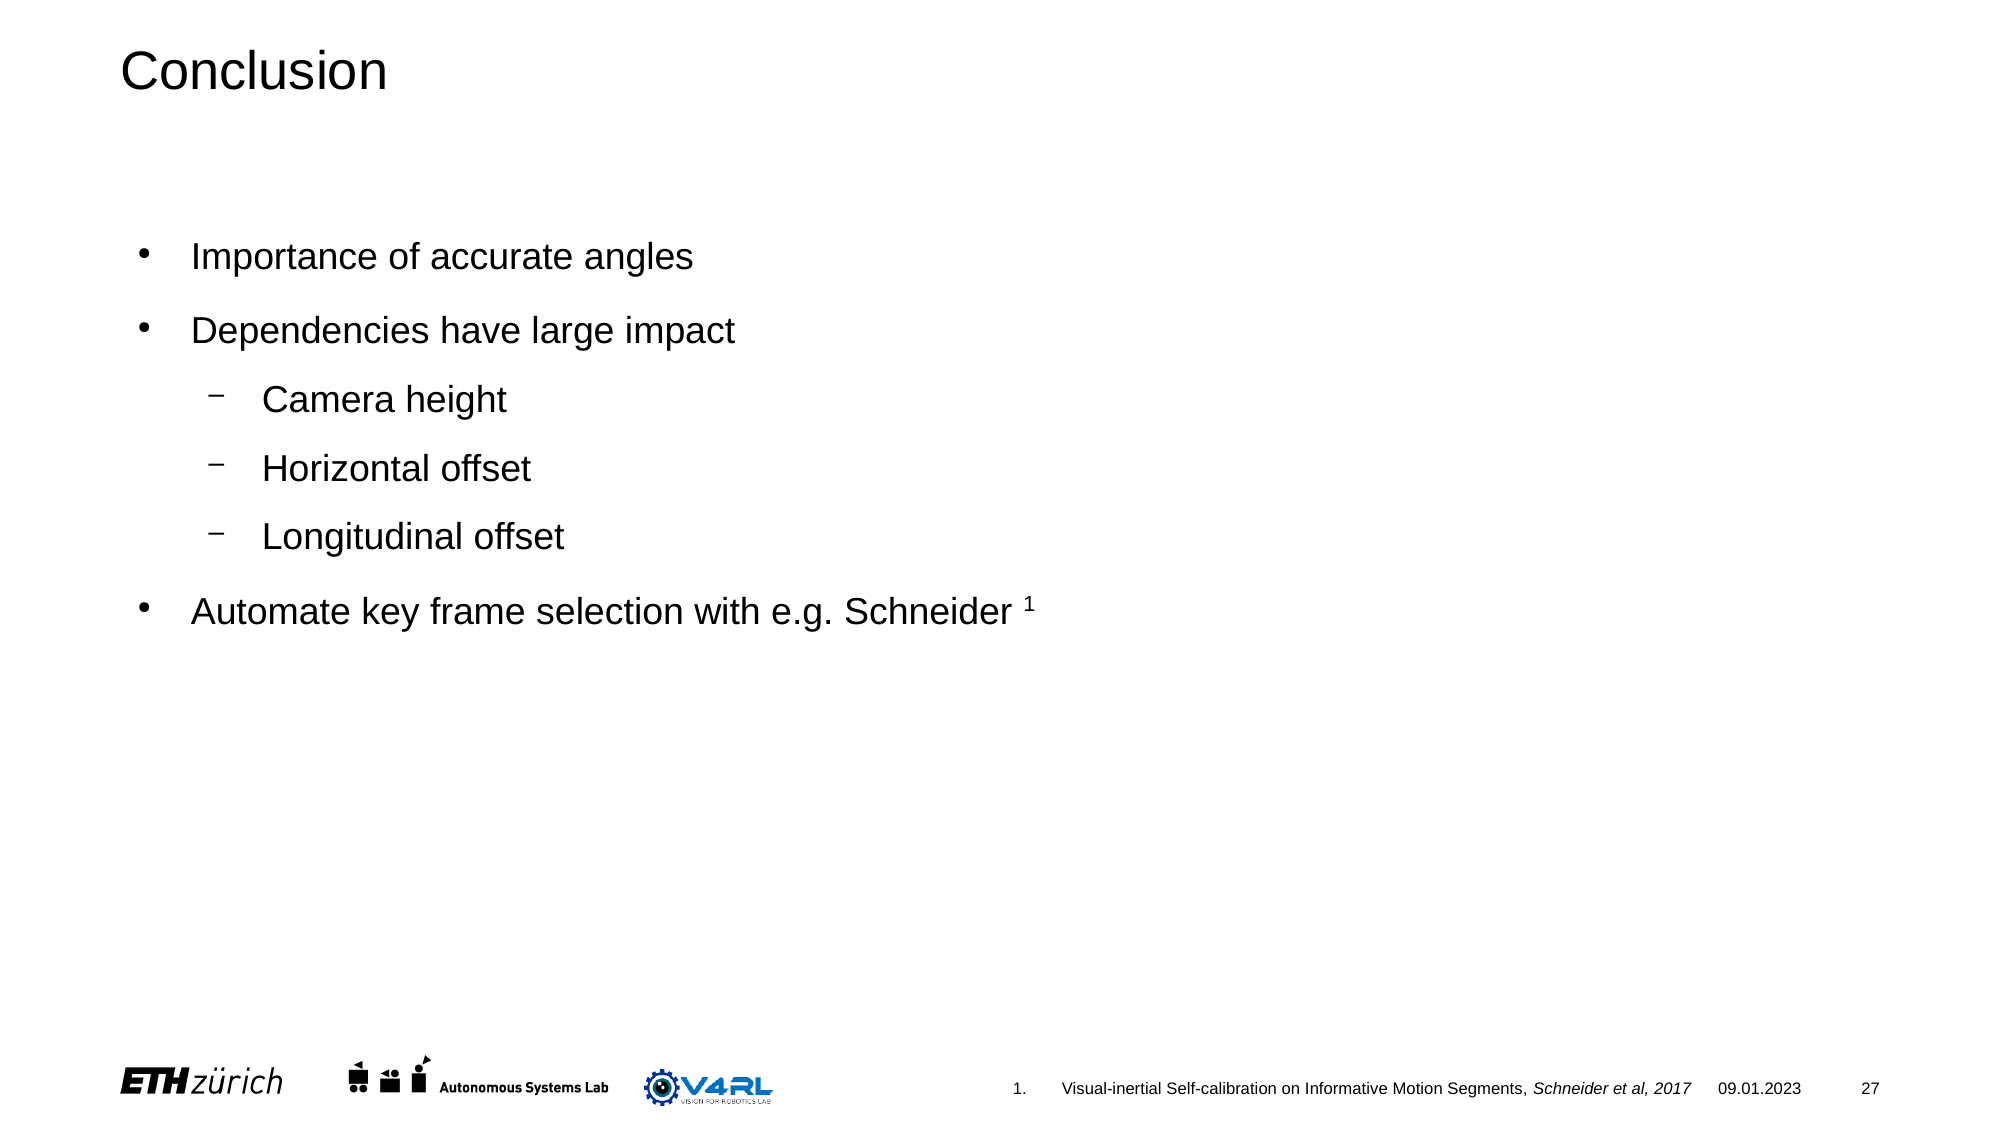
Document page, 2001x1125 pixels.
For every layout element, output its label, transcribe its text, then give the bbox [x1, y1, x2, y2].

picture [120, 1067, 282, 1094]
text_box Visual-inertial Self-calibration on Informative Motion Segments, Schneider et al, 2017 [971, 1063, 1790, 1114]
picture [644, 1069, 776, 1106]
slide_number <number> [1827, 1069, 1880, 1106]
title Conclusion [120, 42, 1880, 191]
slide_number 09.01.2023 [1790, 1069, 1819, 1106]
list Importance of accurate angles Dependencies have large impact Camera height Horizontal offset Longitudinal offset Automate key frame selection with e.g. Schneider 1 [120, 231, 1880, 882]
